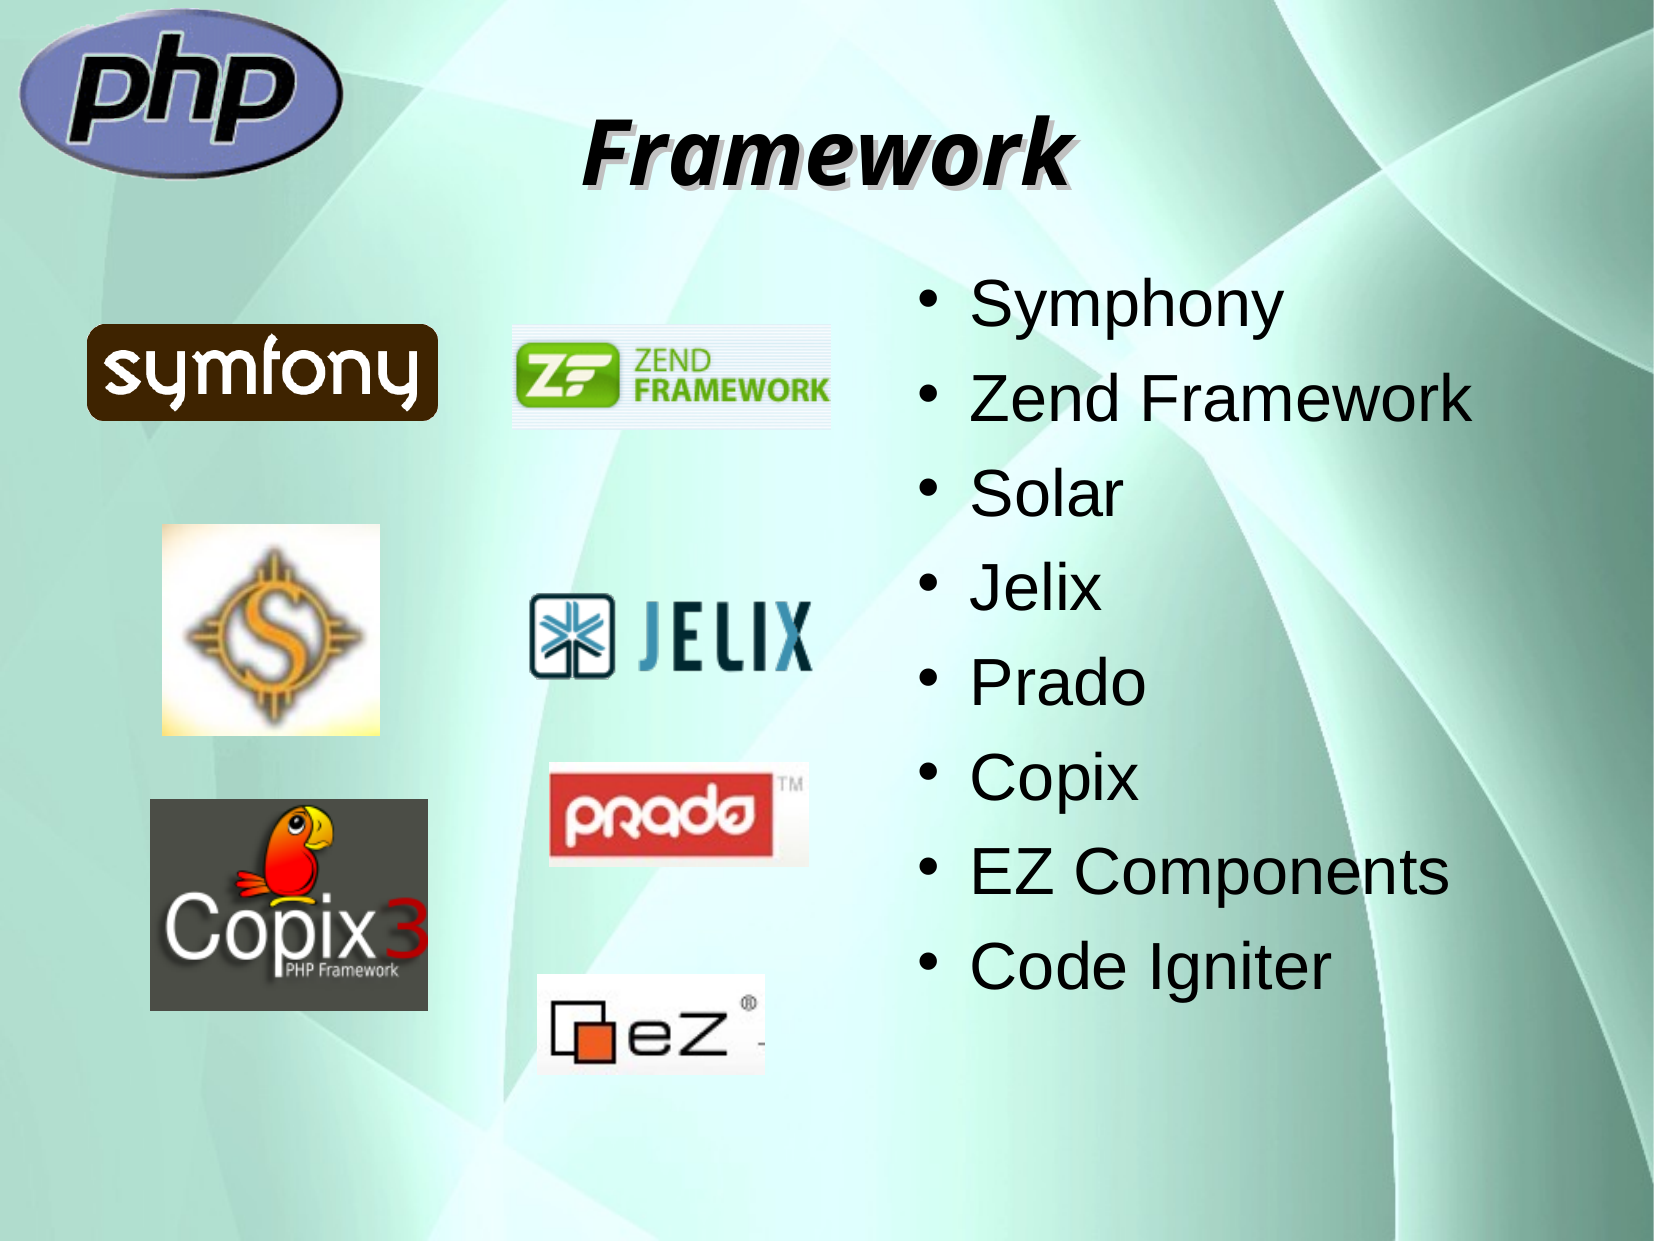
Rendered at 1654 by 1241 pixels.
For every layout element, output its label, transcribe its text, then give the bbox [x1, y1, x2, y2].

list Symphony Zend Framework Solar Jelix Prado Copix EZ Components Code Igniter [900, 274, 1621, 1094]
title Framework [82, 49, 1571, 257]
picture [0, 0, 1654, 1241]
